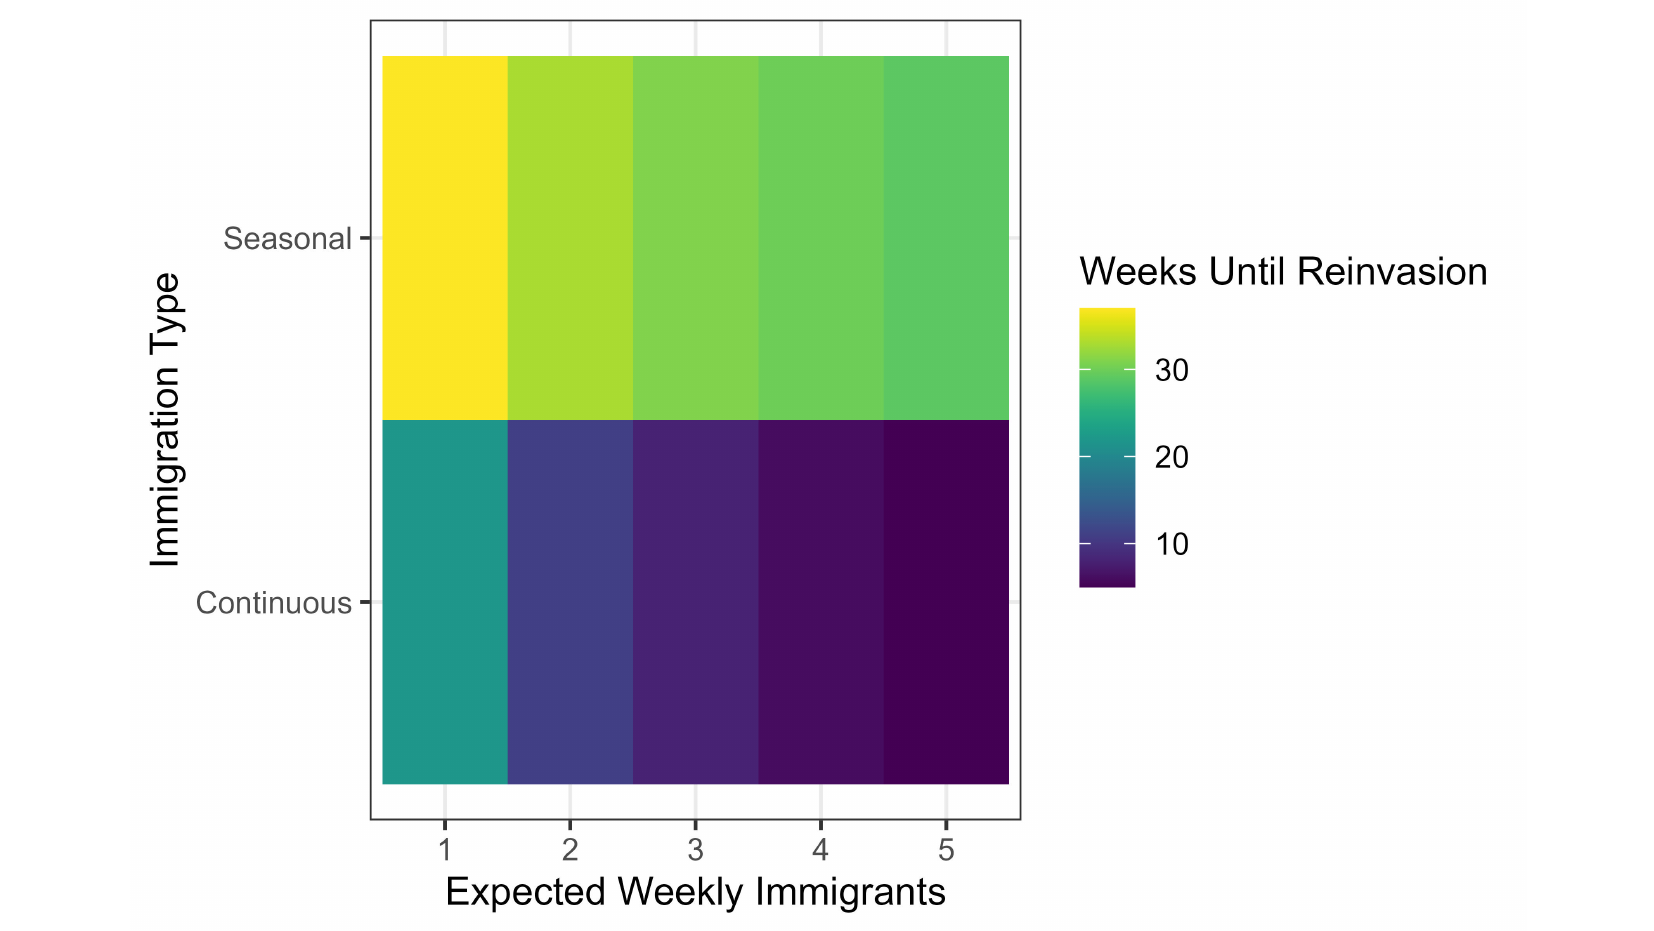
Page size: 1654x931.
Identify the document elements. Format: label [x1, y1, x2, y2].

picture [130, 0, 1527, 931]
